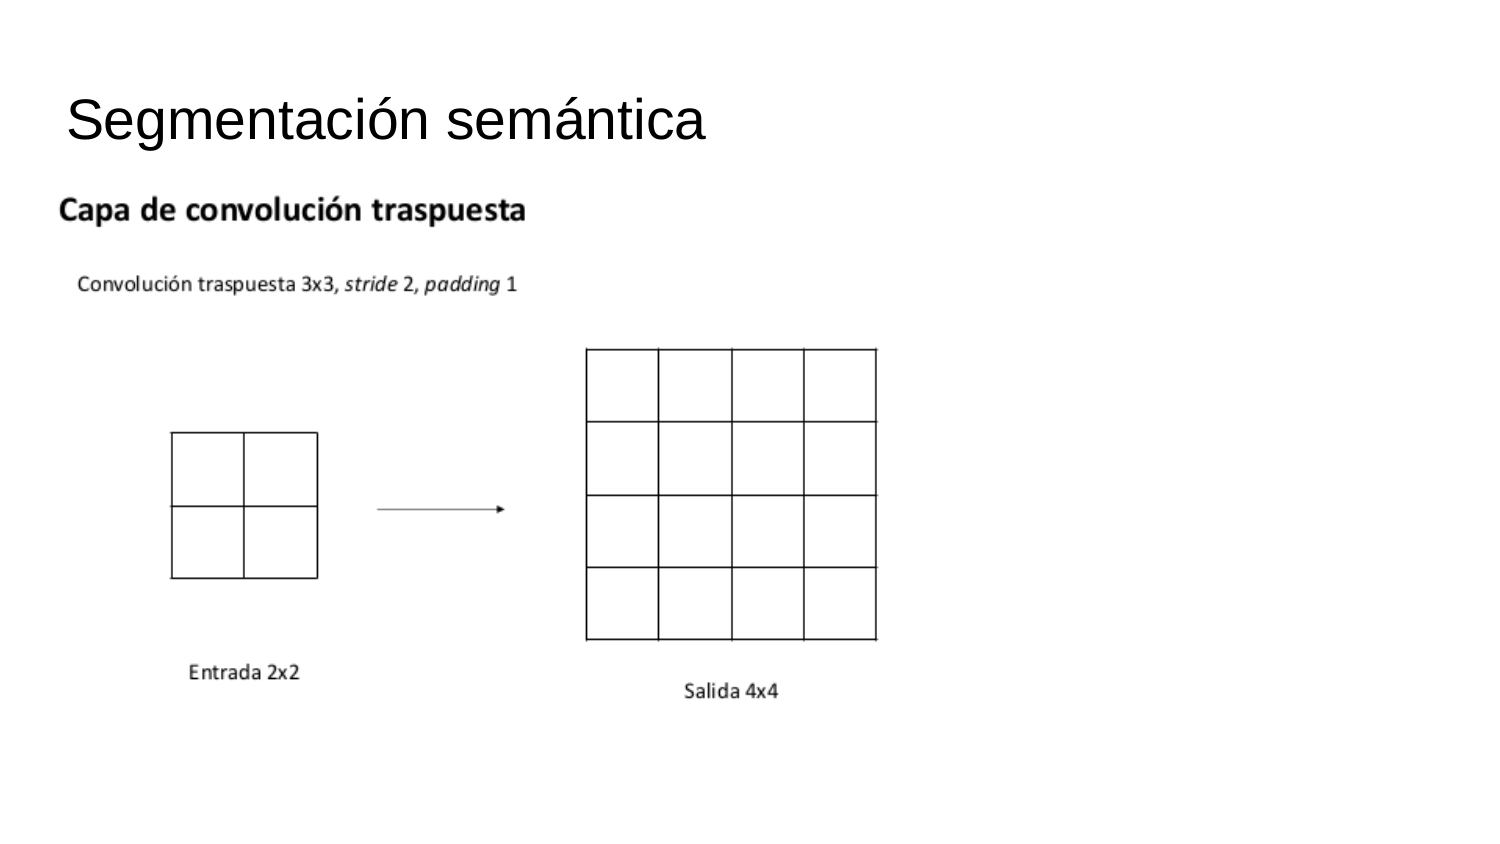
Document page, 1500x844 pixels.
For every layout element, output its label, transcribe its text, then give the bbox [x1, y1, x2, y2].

picture [51, 188, 902, 714]
title Segmentación semántica [51, 72, 1449, 167]
